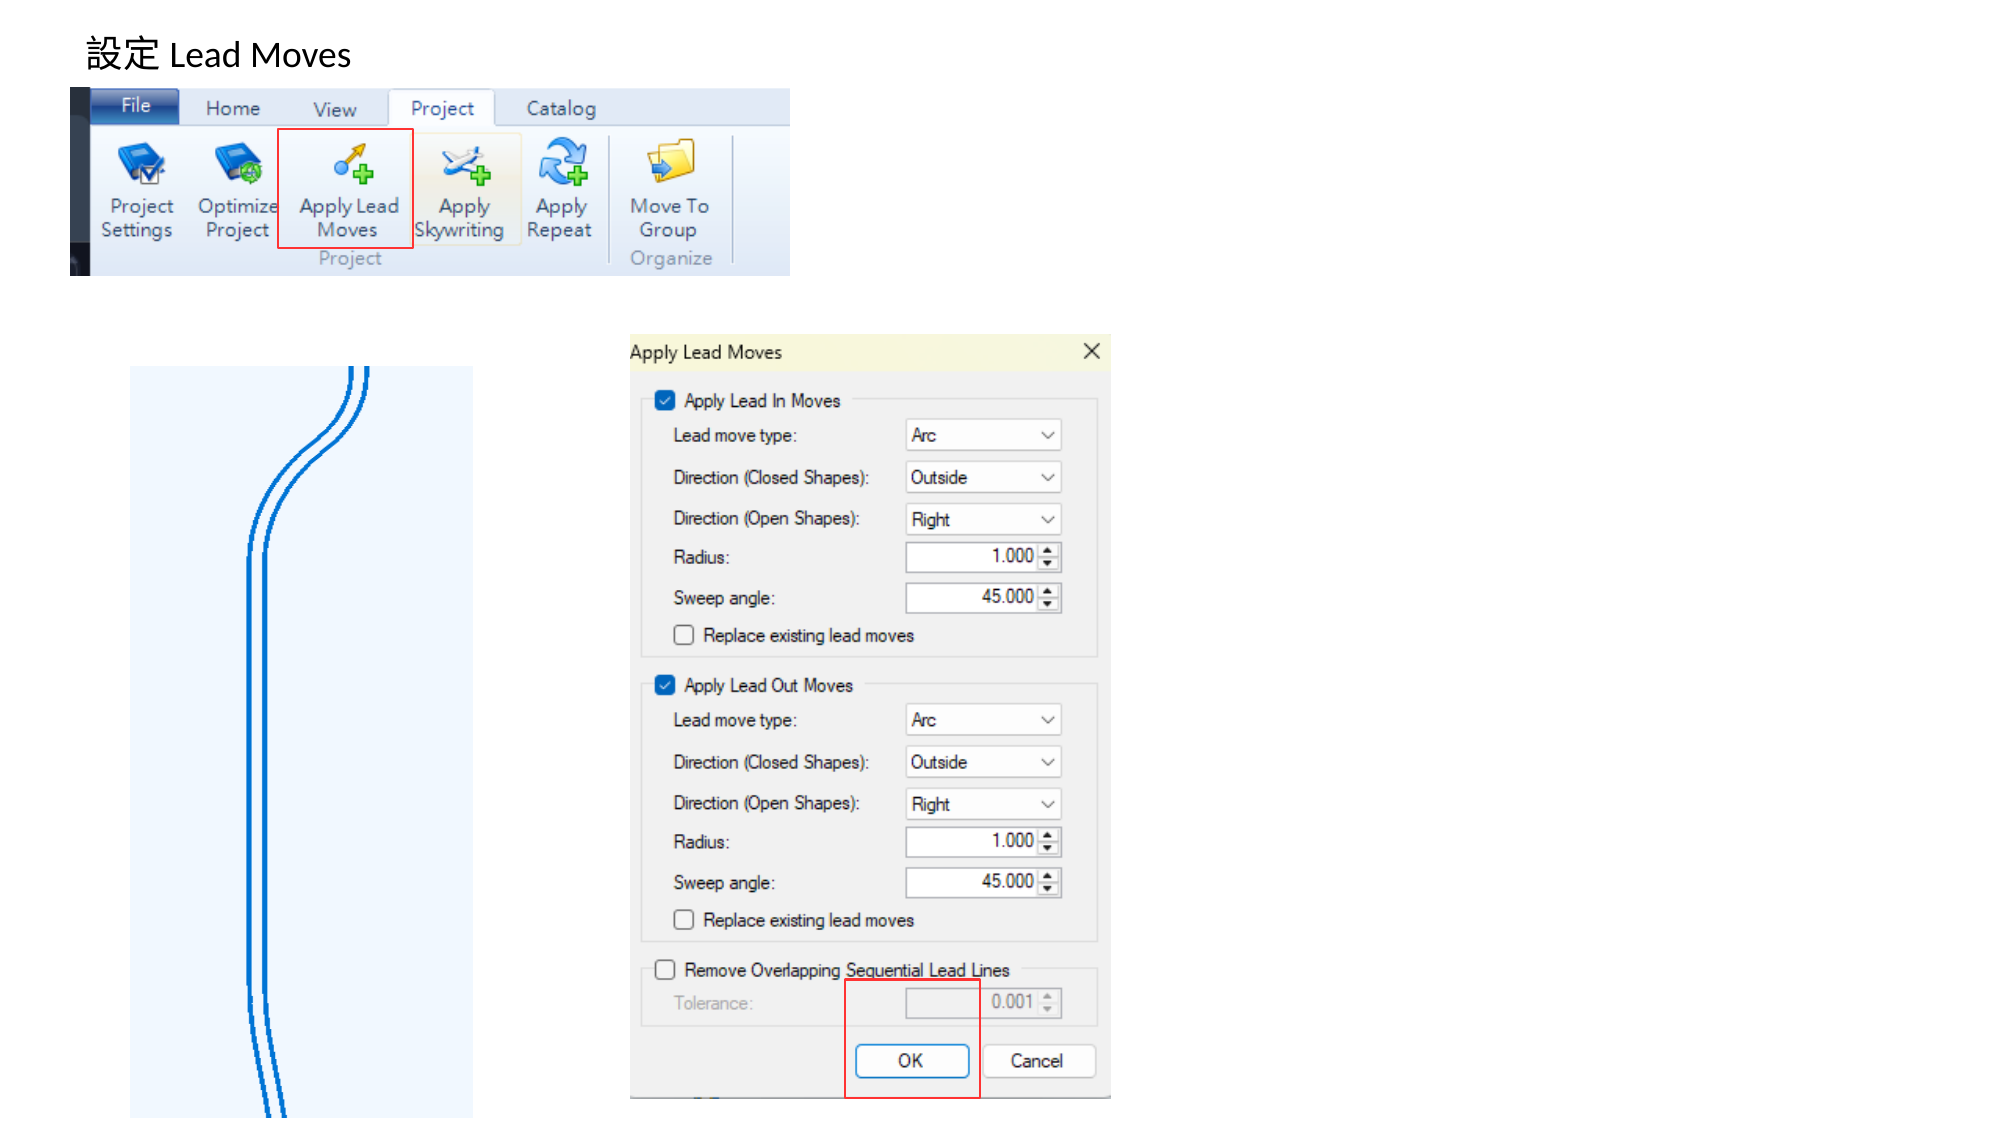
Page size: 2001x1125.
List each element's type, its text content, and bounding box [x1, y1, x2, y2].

picture [70, 87, 790, 276]
picture [846, 981, 979, 1097]
picture [630, 334, 1111, 1099]
text_box 設定Lead Moves [70, 22, 1092, 83]
picture [130, 366, 473, 1118]
